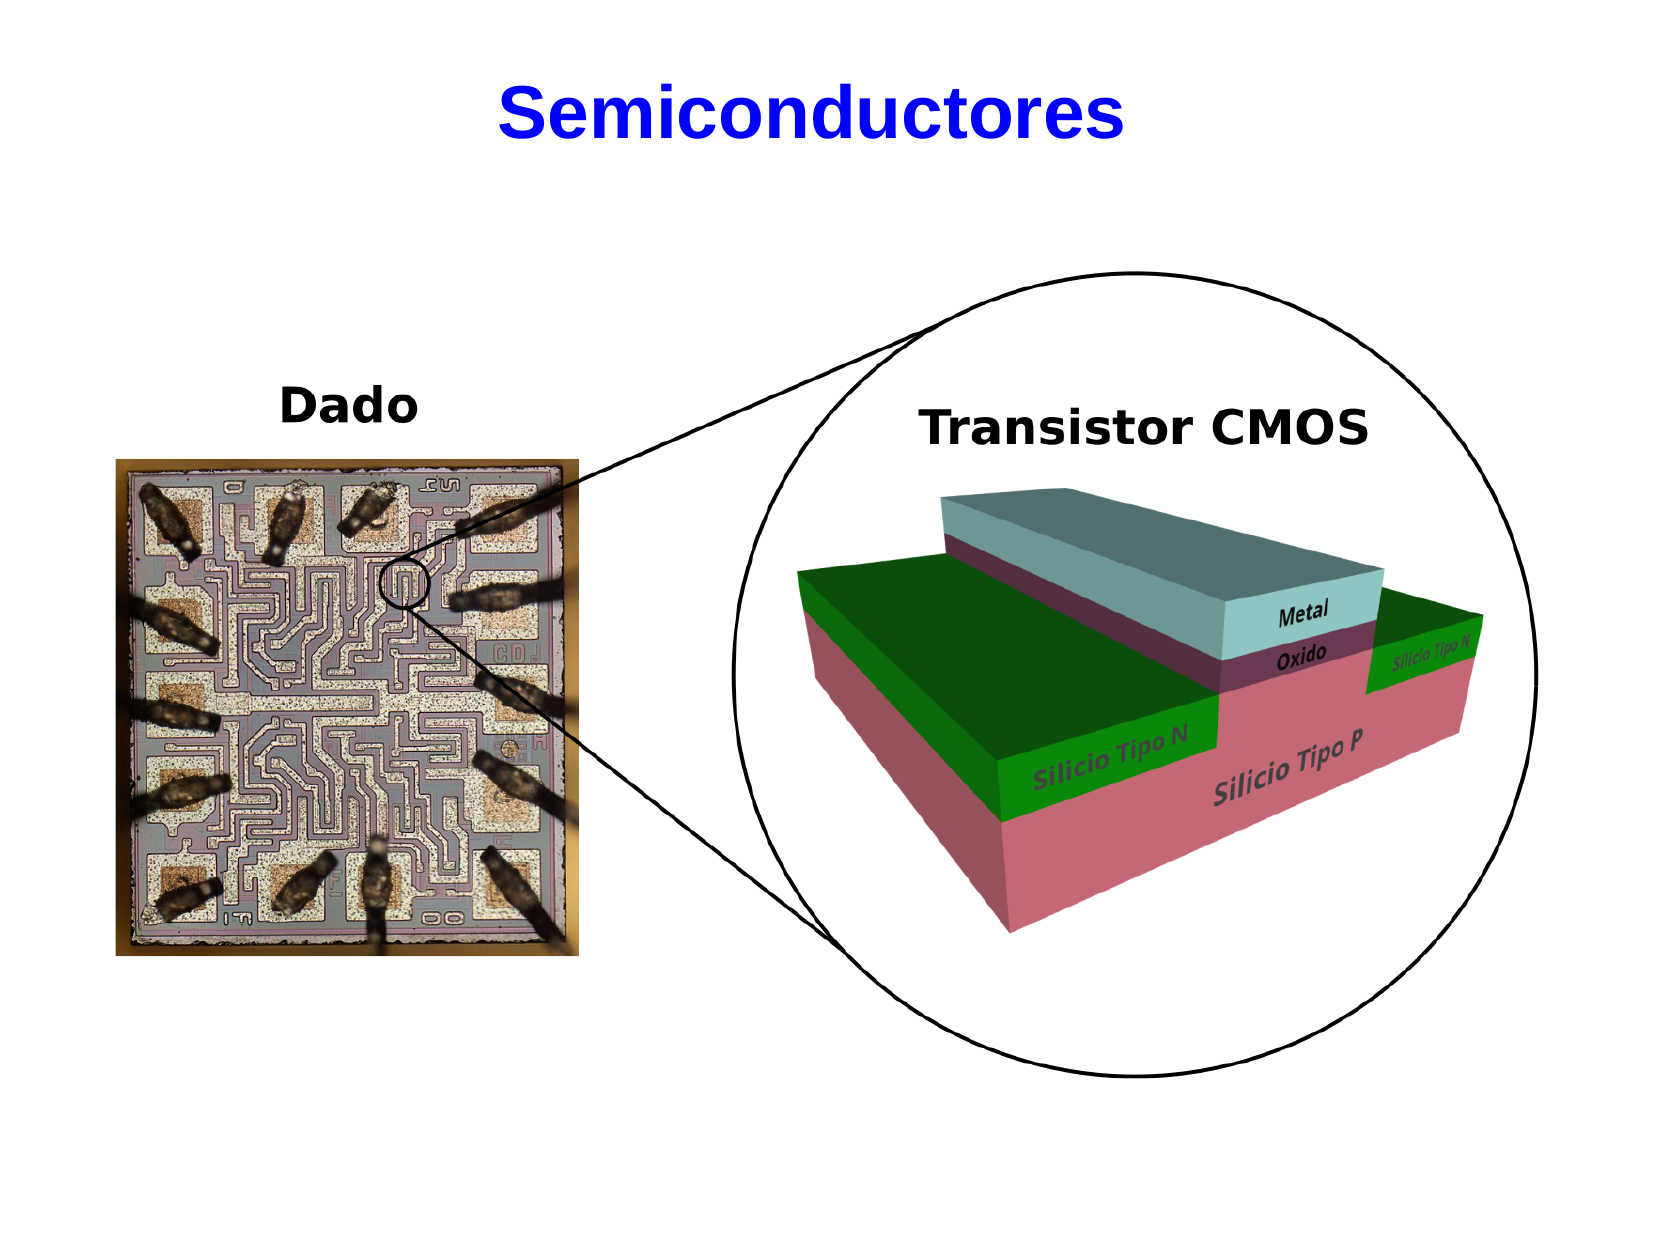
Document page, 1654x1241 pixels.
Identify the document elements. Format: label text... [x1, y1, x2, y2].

picture [84, 224, 1576, 1111]
text_box Semiconductores [64, 59, 1561, 166]
